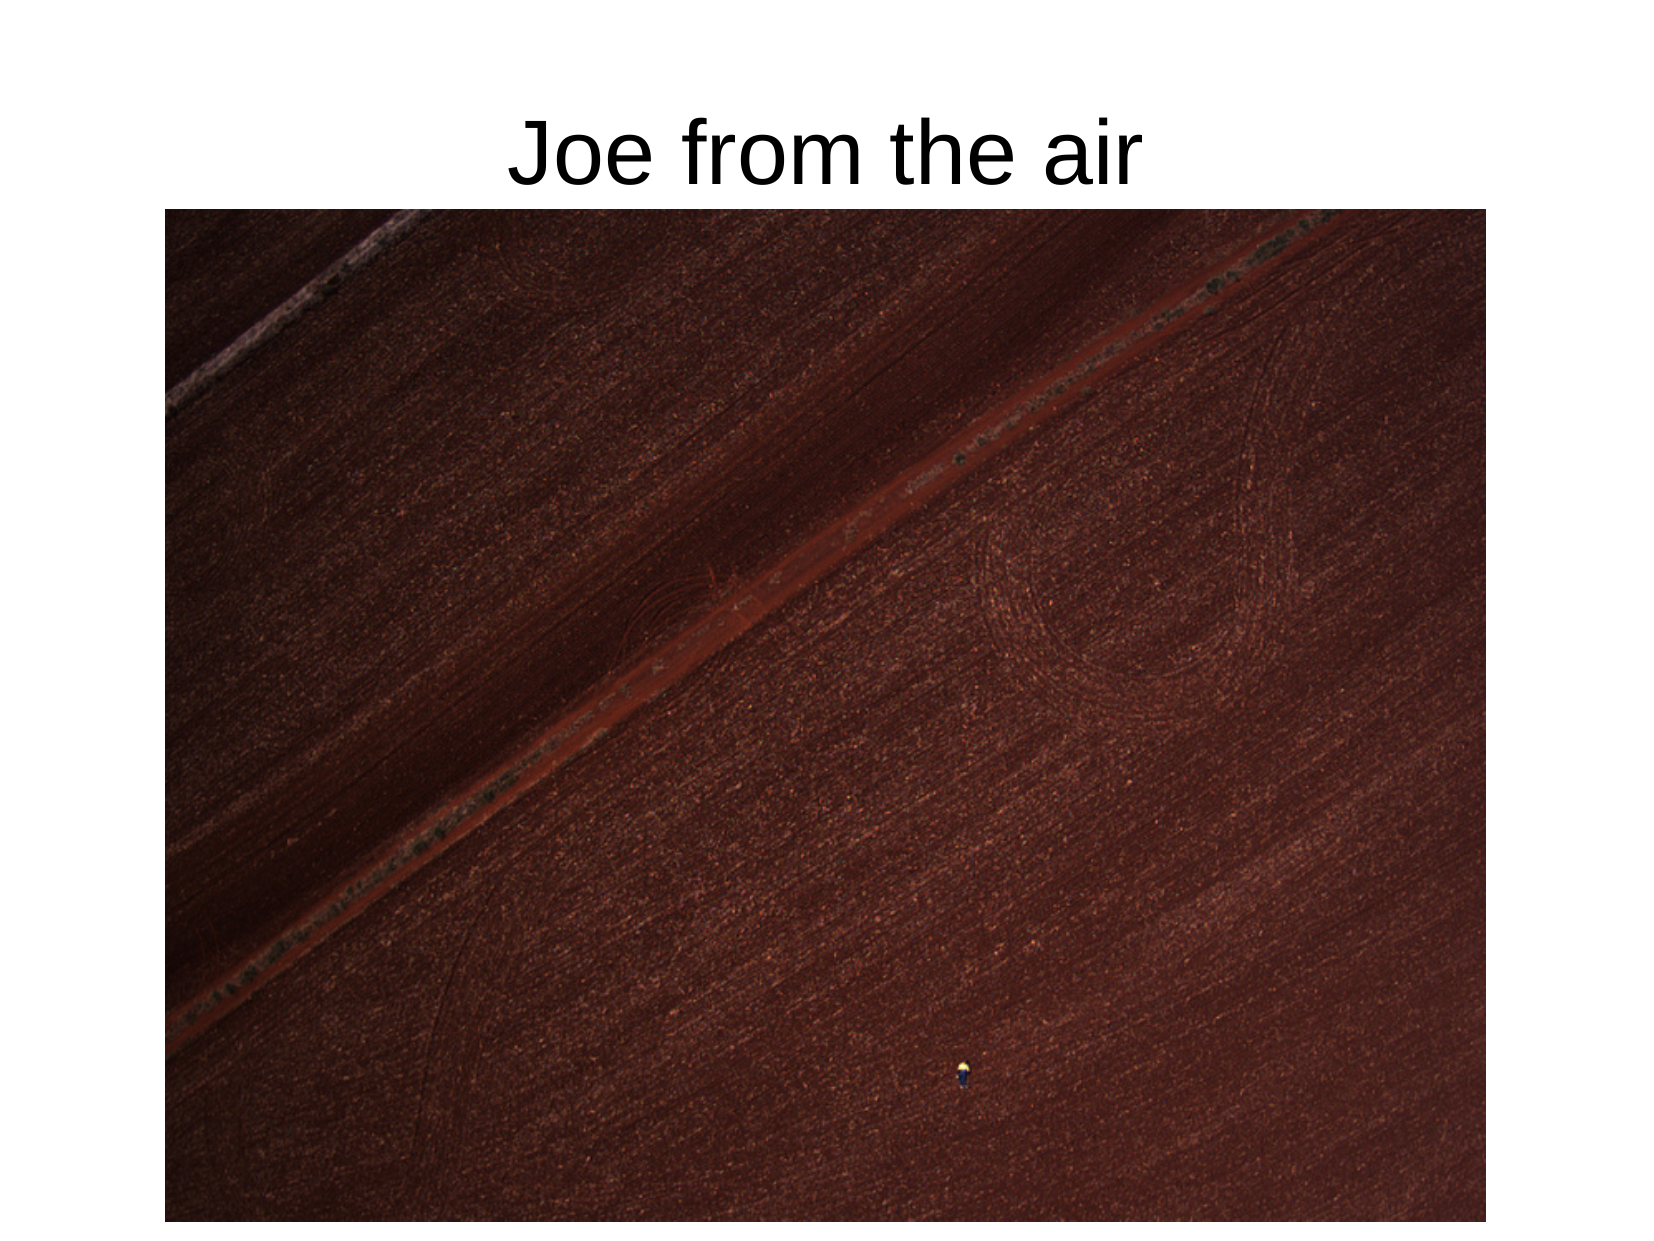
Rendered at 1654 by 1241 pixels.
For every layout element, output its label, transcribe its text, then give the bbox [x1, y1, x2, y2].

picture [165, 209, 1486, 1222]
title Joe from the air [82, 49, 1571, 257]
